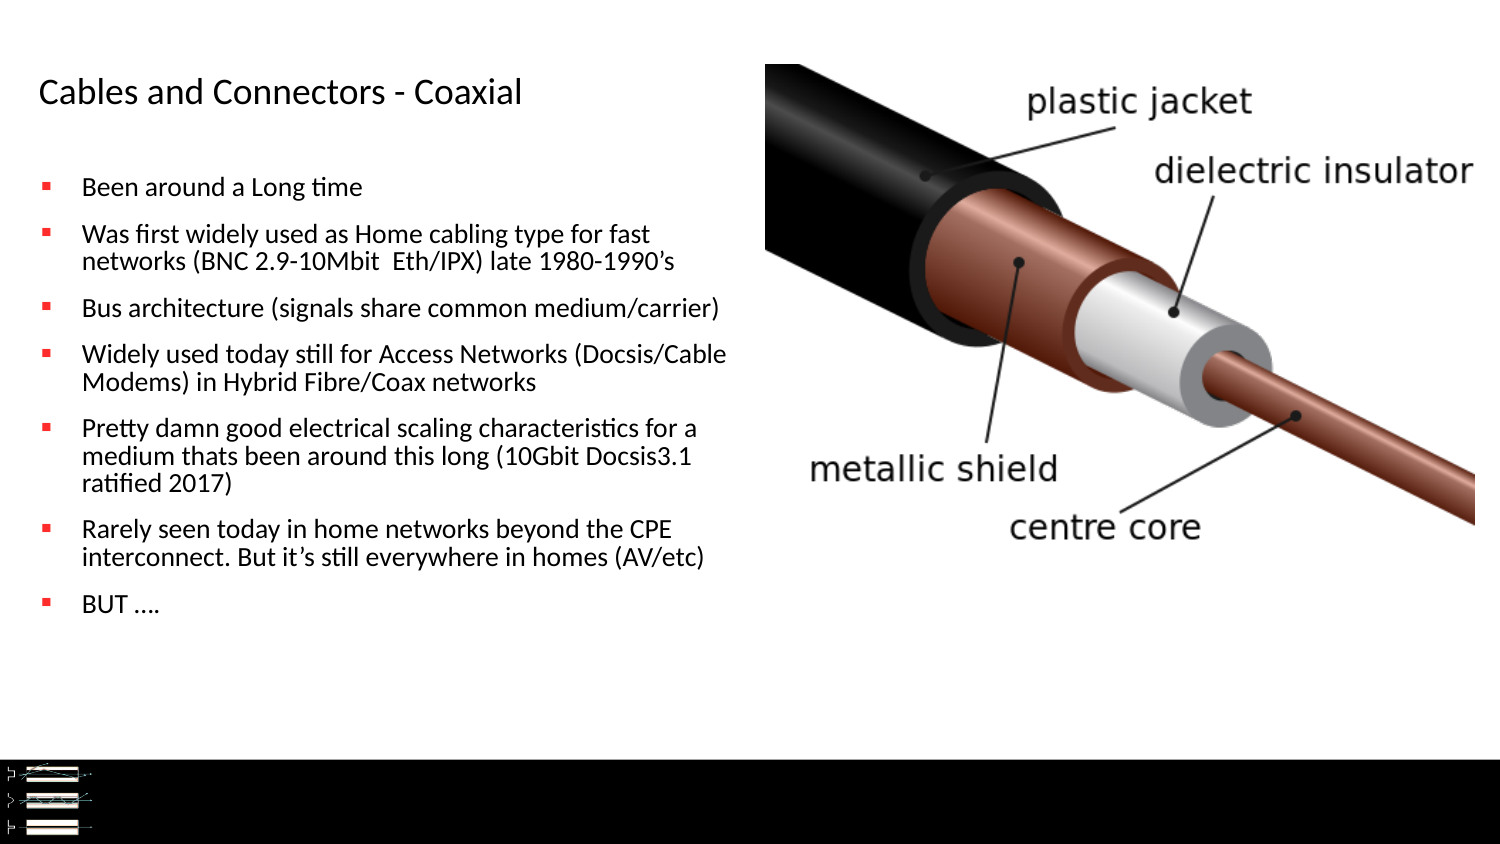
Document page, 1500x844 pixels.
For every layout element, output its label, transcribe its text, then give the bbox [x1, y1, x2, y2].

list Been around a Long time Was first widely used as Home cabling type for fast networks (BNC 2.9-10Mbit Eth/IPX) late 1980-1990’s Bus architecture (signals share common medium/carrier) Widely used today still for Access Networks (Docsis/Cable Modems) in Hybrid Fibre/Coax networks Pretty damn good electrical scaling characteristics for a medium thats been around this long (10Gbit Docsis3.1 ratified 2017) Rarely seen today in home networks beyond the CPE interconnect. But it’s still everywhere in homes (AV/etc) BUT …. [25, 168, 745, 682]
title Cables and Connectors - Coaxial [38, 24, 1464, 166]
picture [5, 761, 95, 837]
picture [765, 64, 1475, 562]
